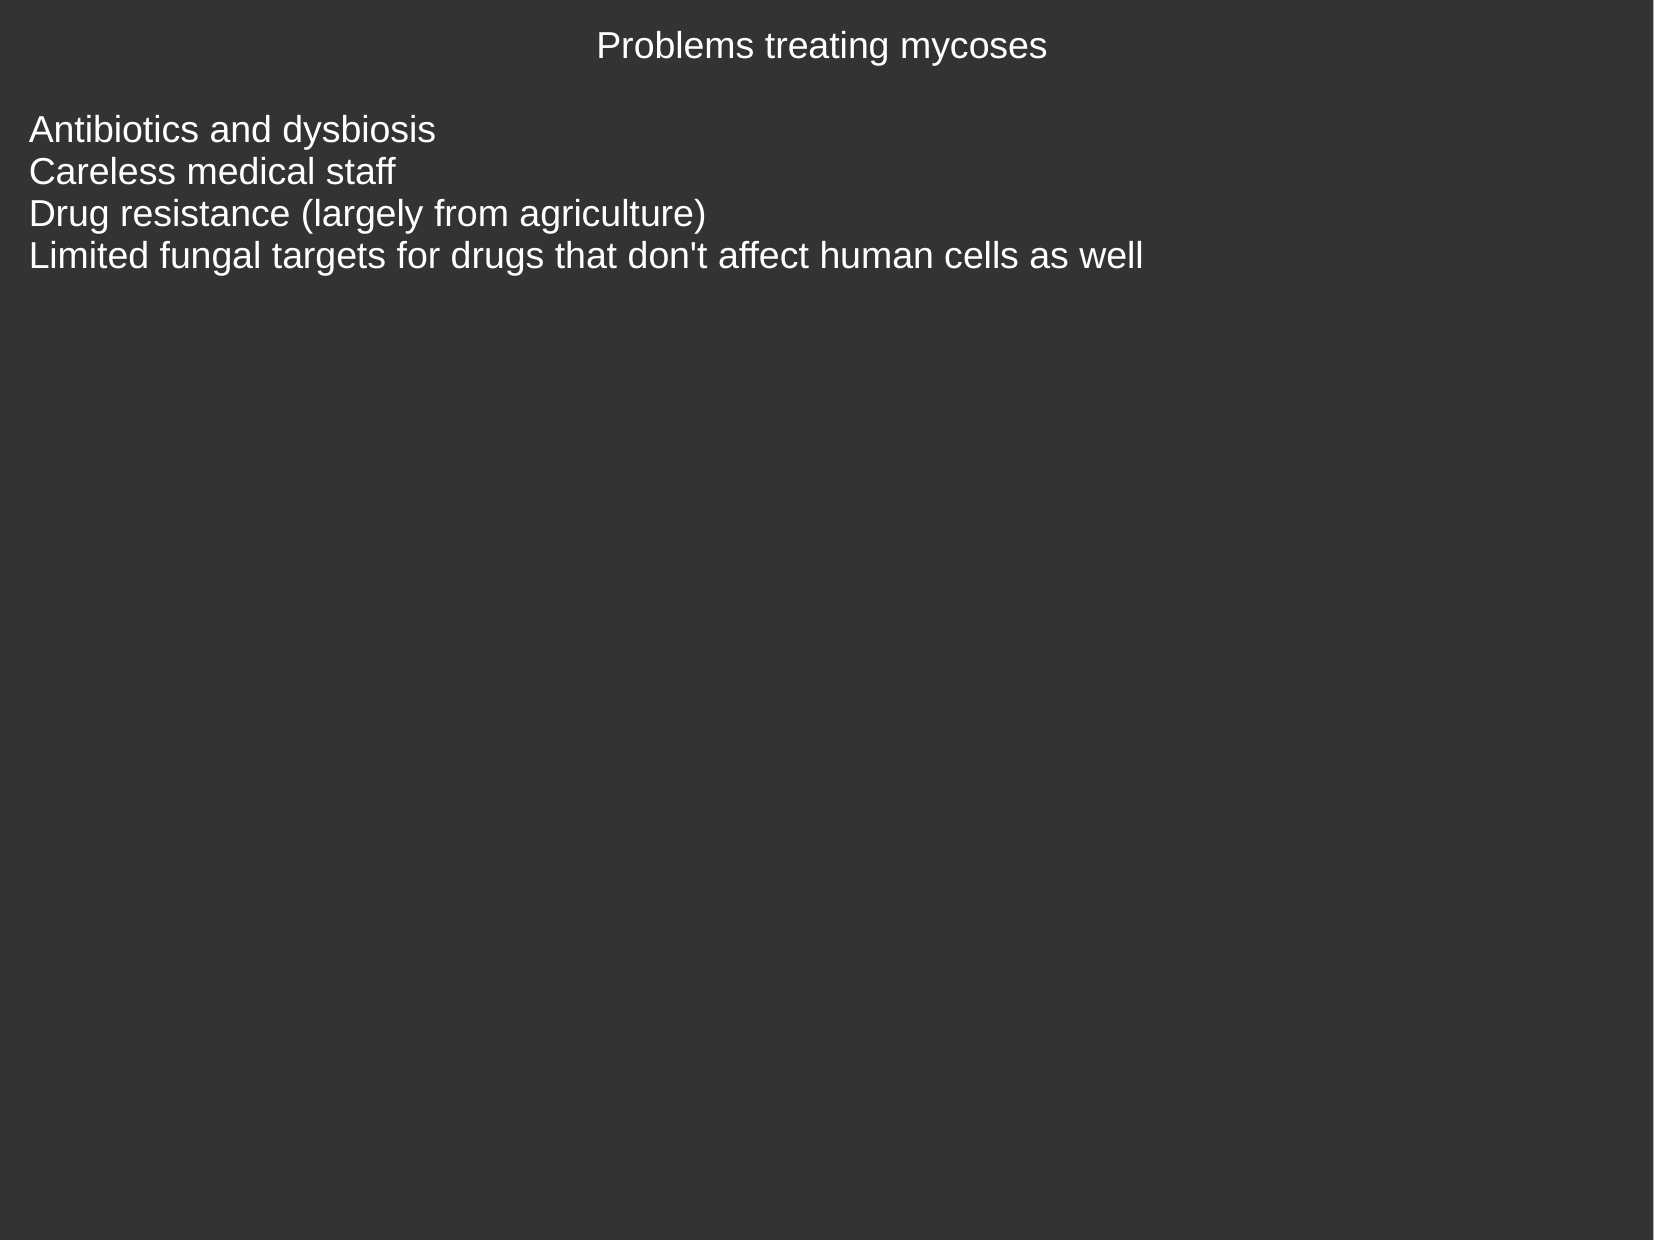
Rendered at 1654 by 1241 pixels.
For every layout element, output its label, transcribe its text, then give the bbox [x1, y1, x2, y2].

text_box Problems treating mycoses Antibiotics and dysbiosis Careless medical staff Drug resistance (largely from agriculture) Limited fungal targets for drugs that don't affect human cells as well [13, 17, 1631, 368]
